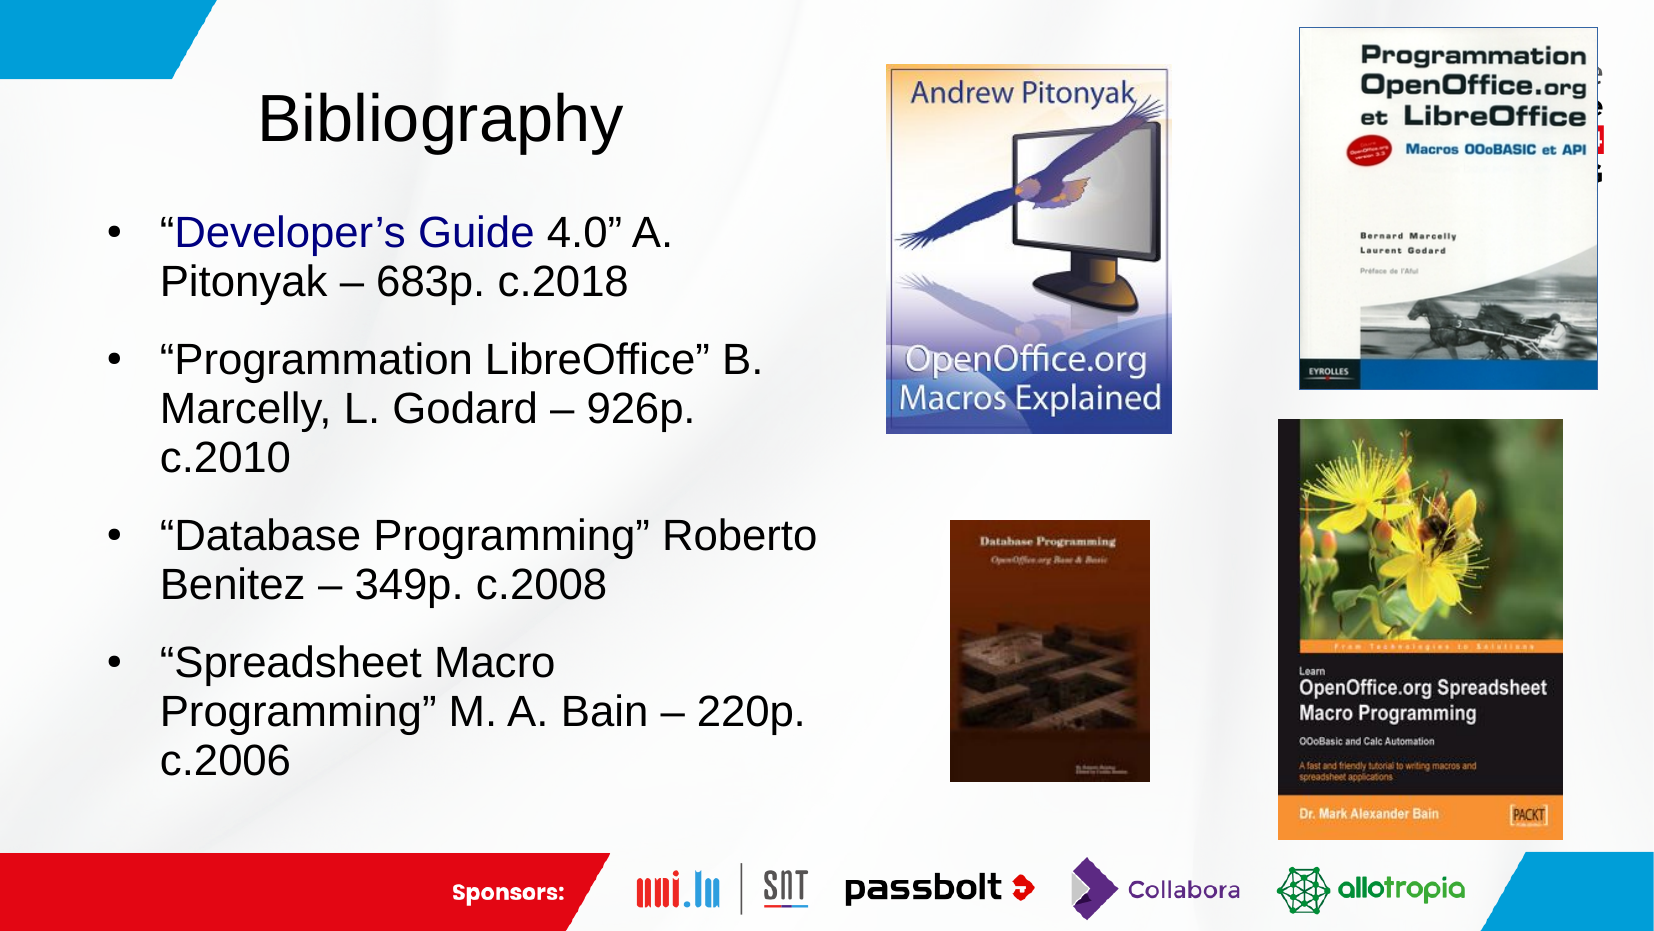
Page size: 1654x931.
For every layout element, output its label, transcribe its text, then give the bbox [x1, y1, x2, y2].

list “Developer’s Guide 4.0” A. Pitonyak – 683p. c.2018 “Programmation LibreOffice” B. Marcelly, L. Godard – 926p. c.2010 “Database Programming” Roberto Benitez – 349p. c.2008 “Spreadsheet Macro Programming” M. A. Bain – 220p. c.2006 [88, 208, 823, 785]
title Bibliography [109, 40, 1299, 196]
picture [0, 0, 1654, 931]
